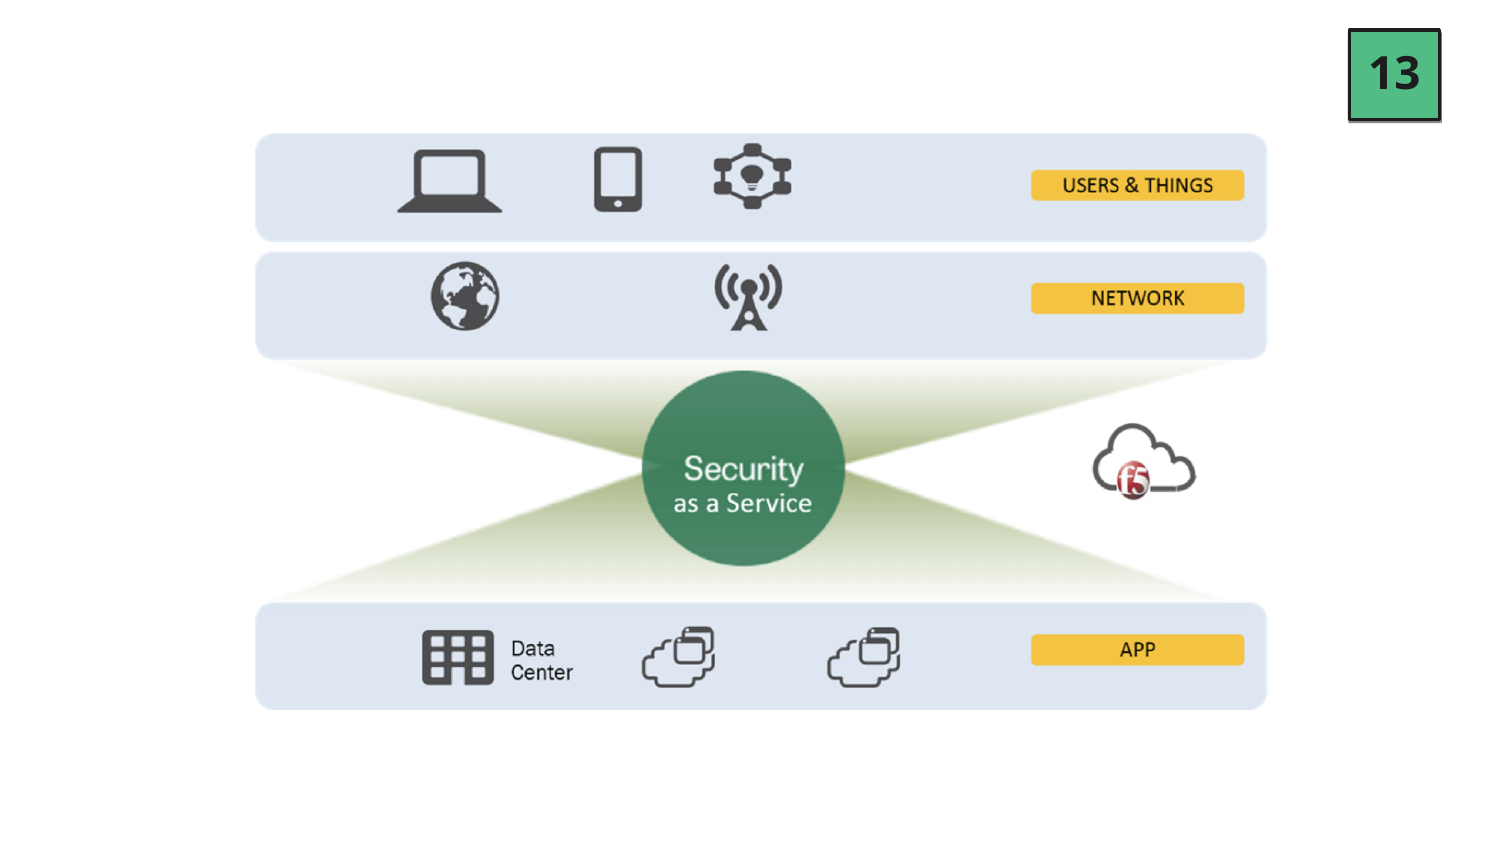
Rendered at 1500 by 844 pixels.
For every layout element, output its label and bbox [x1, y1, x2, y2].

picture [186, 104, 1314, 740]
